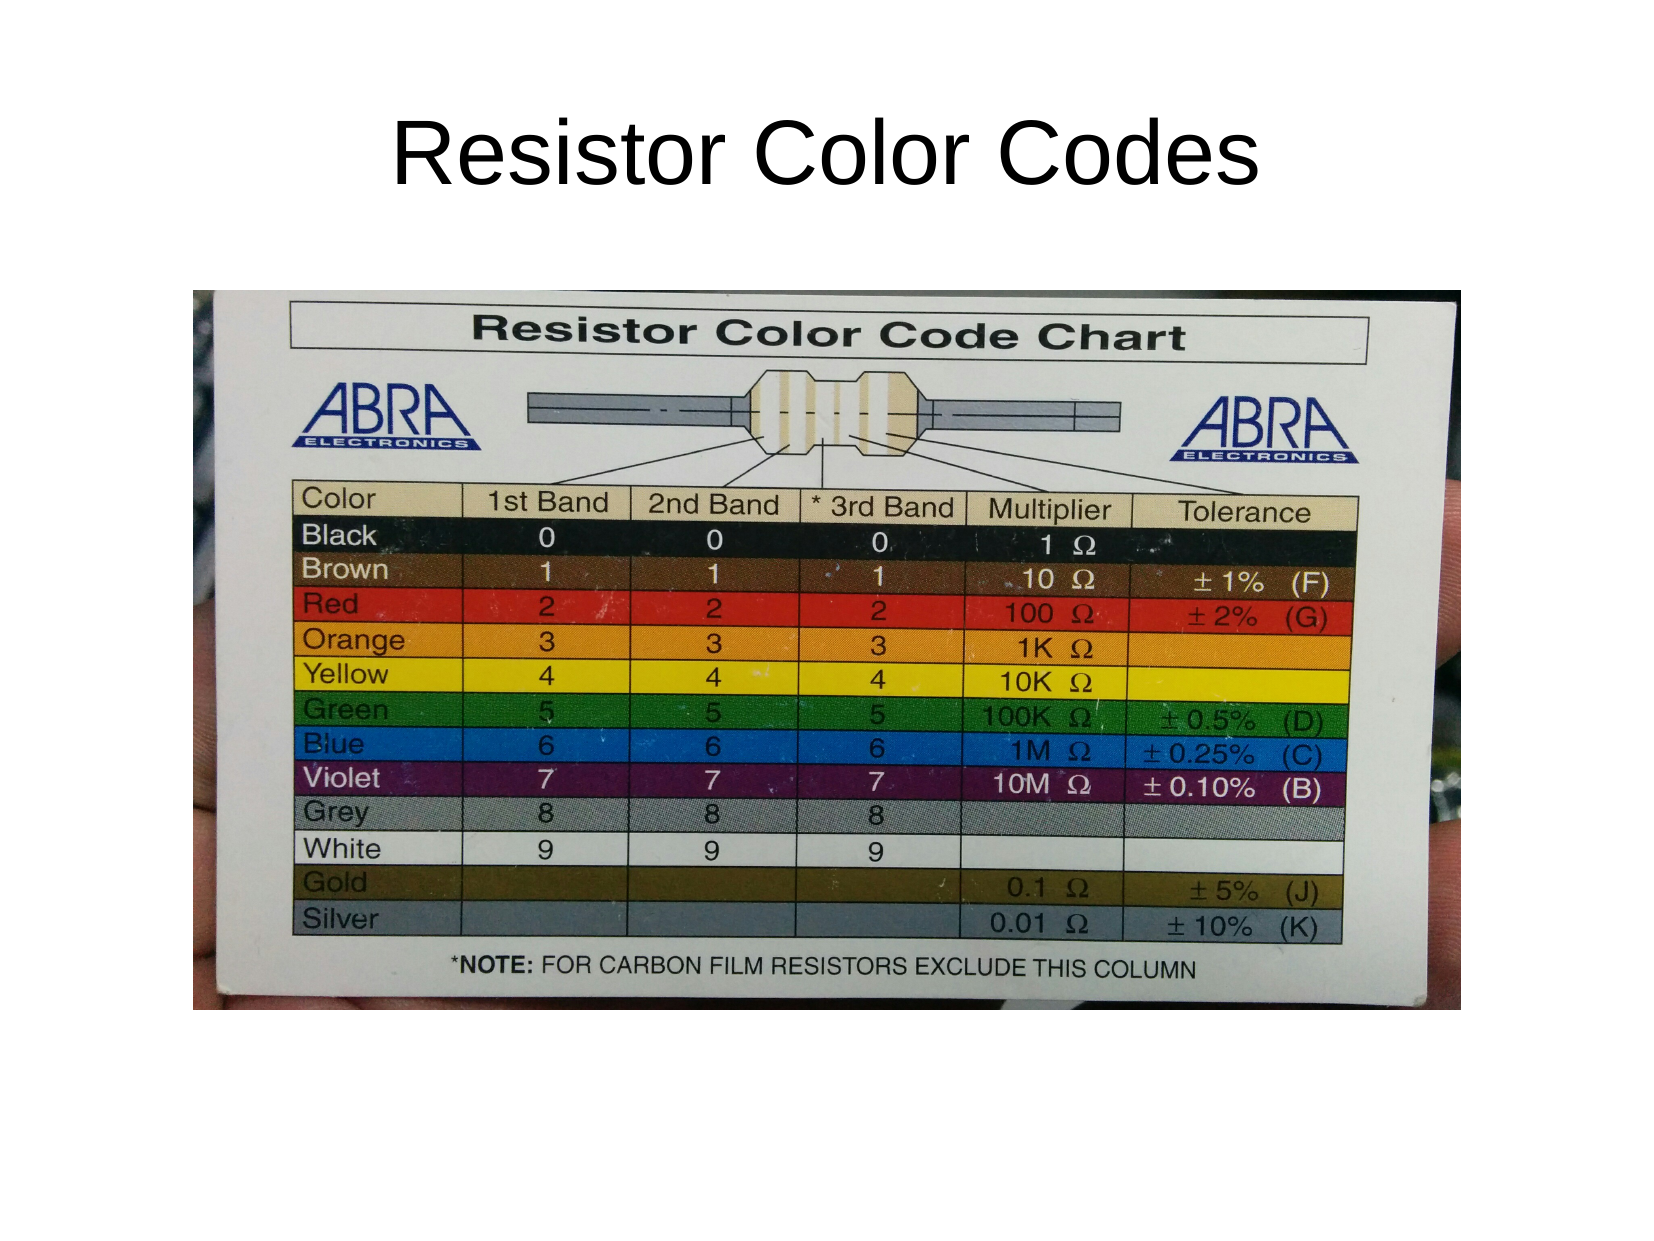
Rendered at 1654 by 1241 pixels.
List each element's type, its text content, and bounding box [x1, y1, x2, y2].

title Resistor Color Codes [82, 49, 1571, 257]
picture [193, 290, 1461, 1010]
